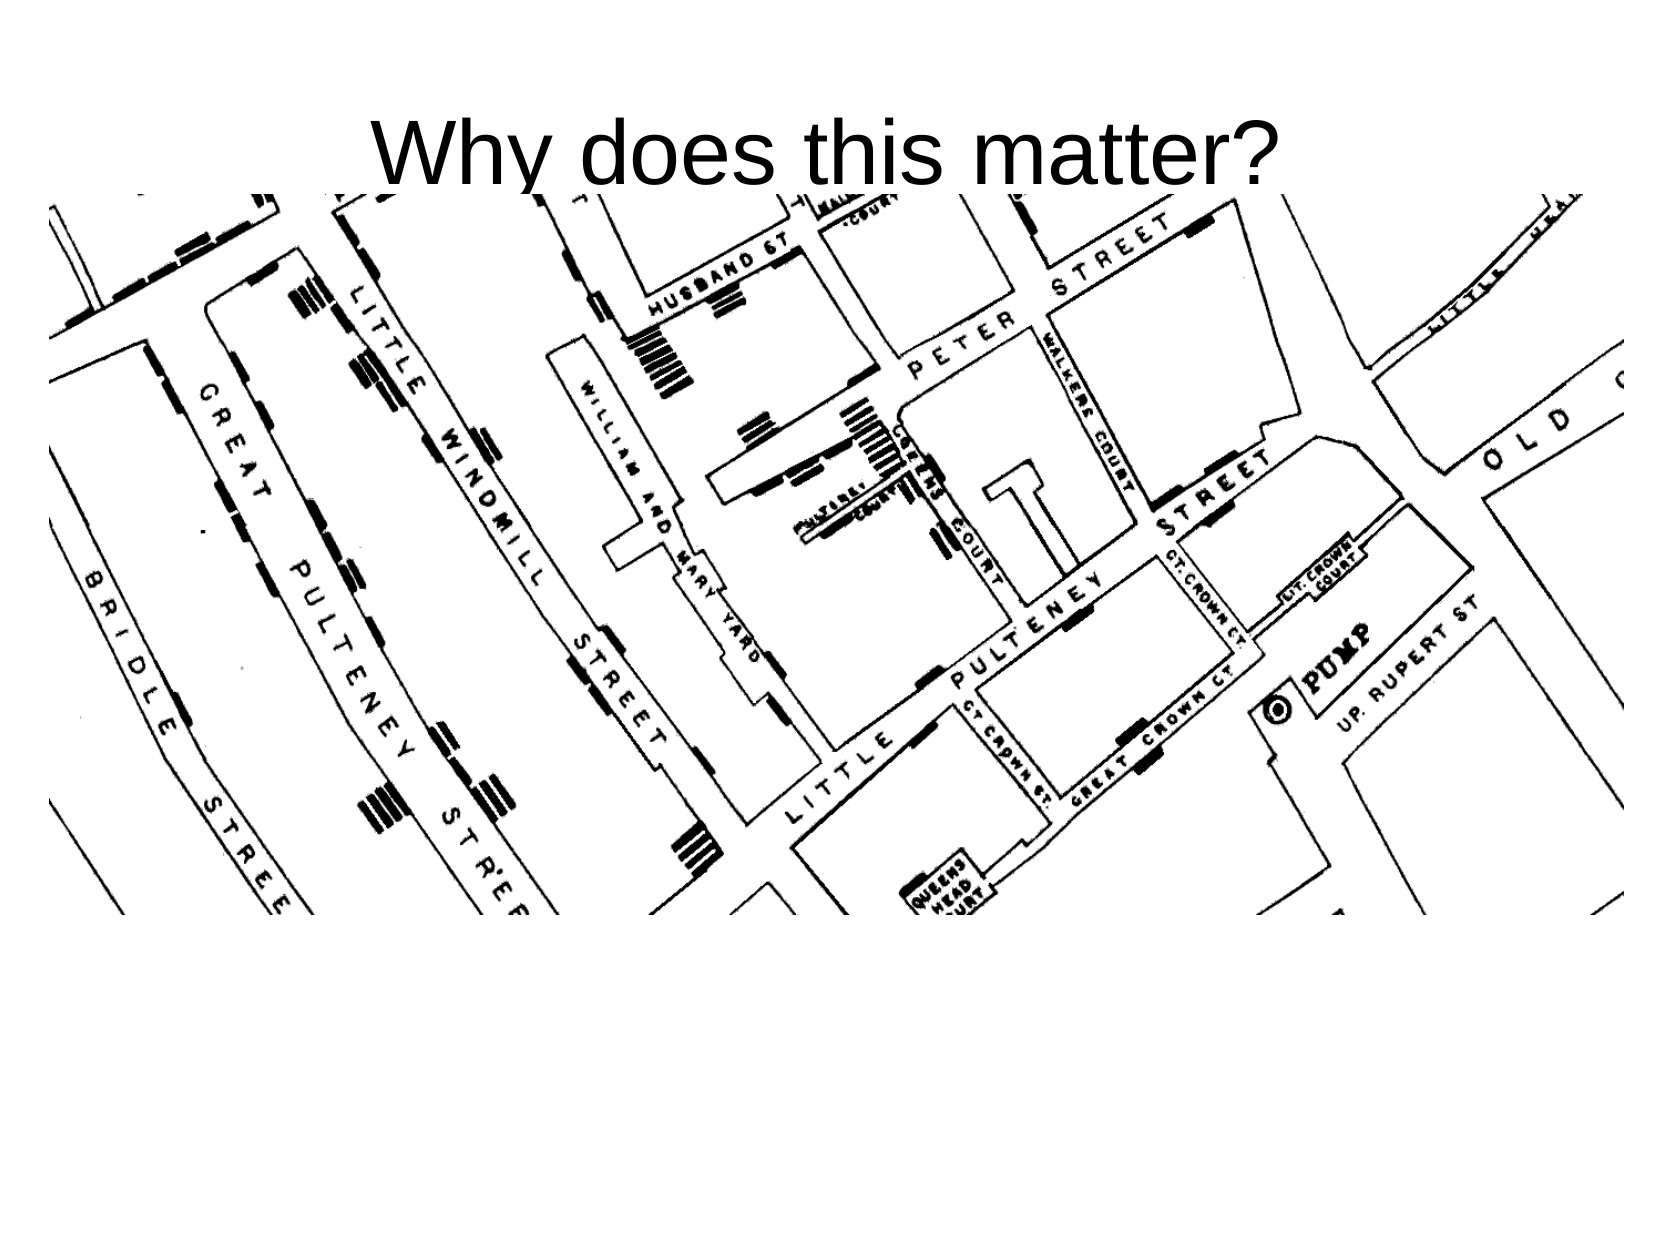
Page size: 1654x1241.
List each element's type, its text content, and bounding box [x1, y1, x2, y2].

title Why does this matter? [82, 49, 1571, 194]
picture [49, 194, 1624, 916]
